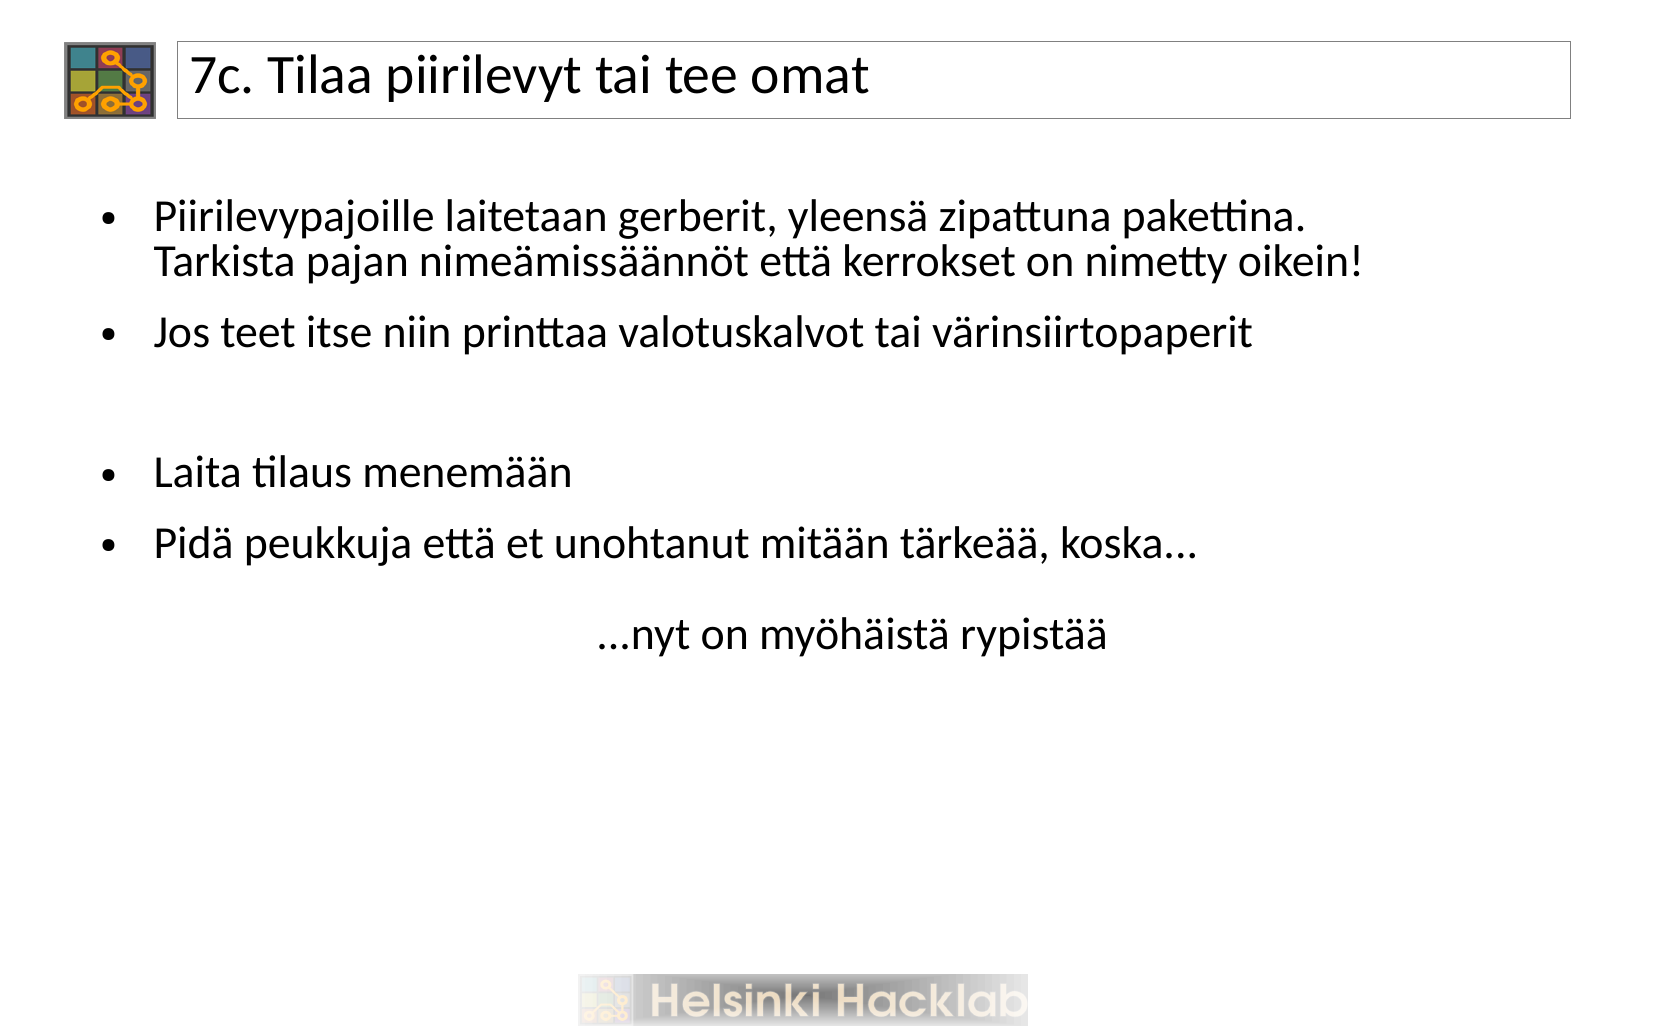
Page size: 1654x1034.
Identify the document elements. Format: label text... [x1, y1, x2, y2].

list Piirilevypajoille laitetaan gerberit, yleensä zipattuna pakettina. Tarkista pajan nimeämissäännöt että kerrokset on nimetty oikein! Jos teet itse niin printtaa valotuskalvot tai värinsiirtopaperit Laita tilaus menemään Pidä peukkuja että et unohtanut mitään tärkeää, koska... ...nyt on myöhäistä rypistää [82, 196, 1571, 945]
title 7c. Tilaa piirilevyt tai tee omat [177, 41, 1571, 119]
picture [64, 42, 156, 119]
